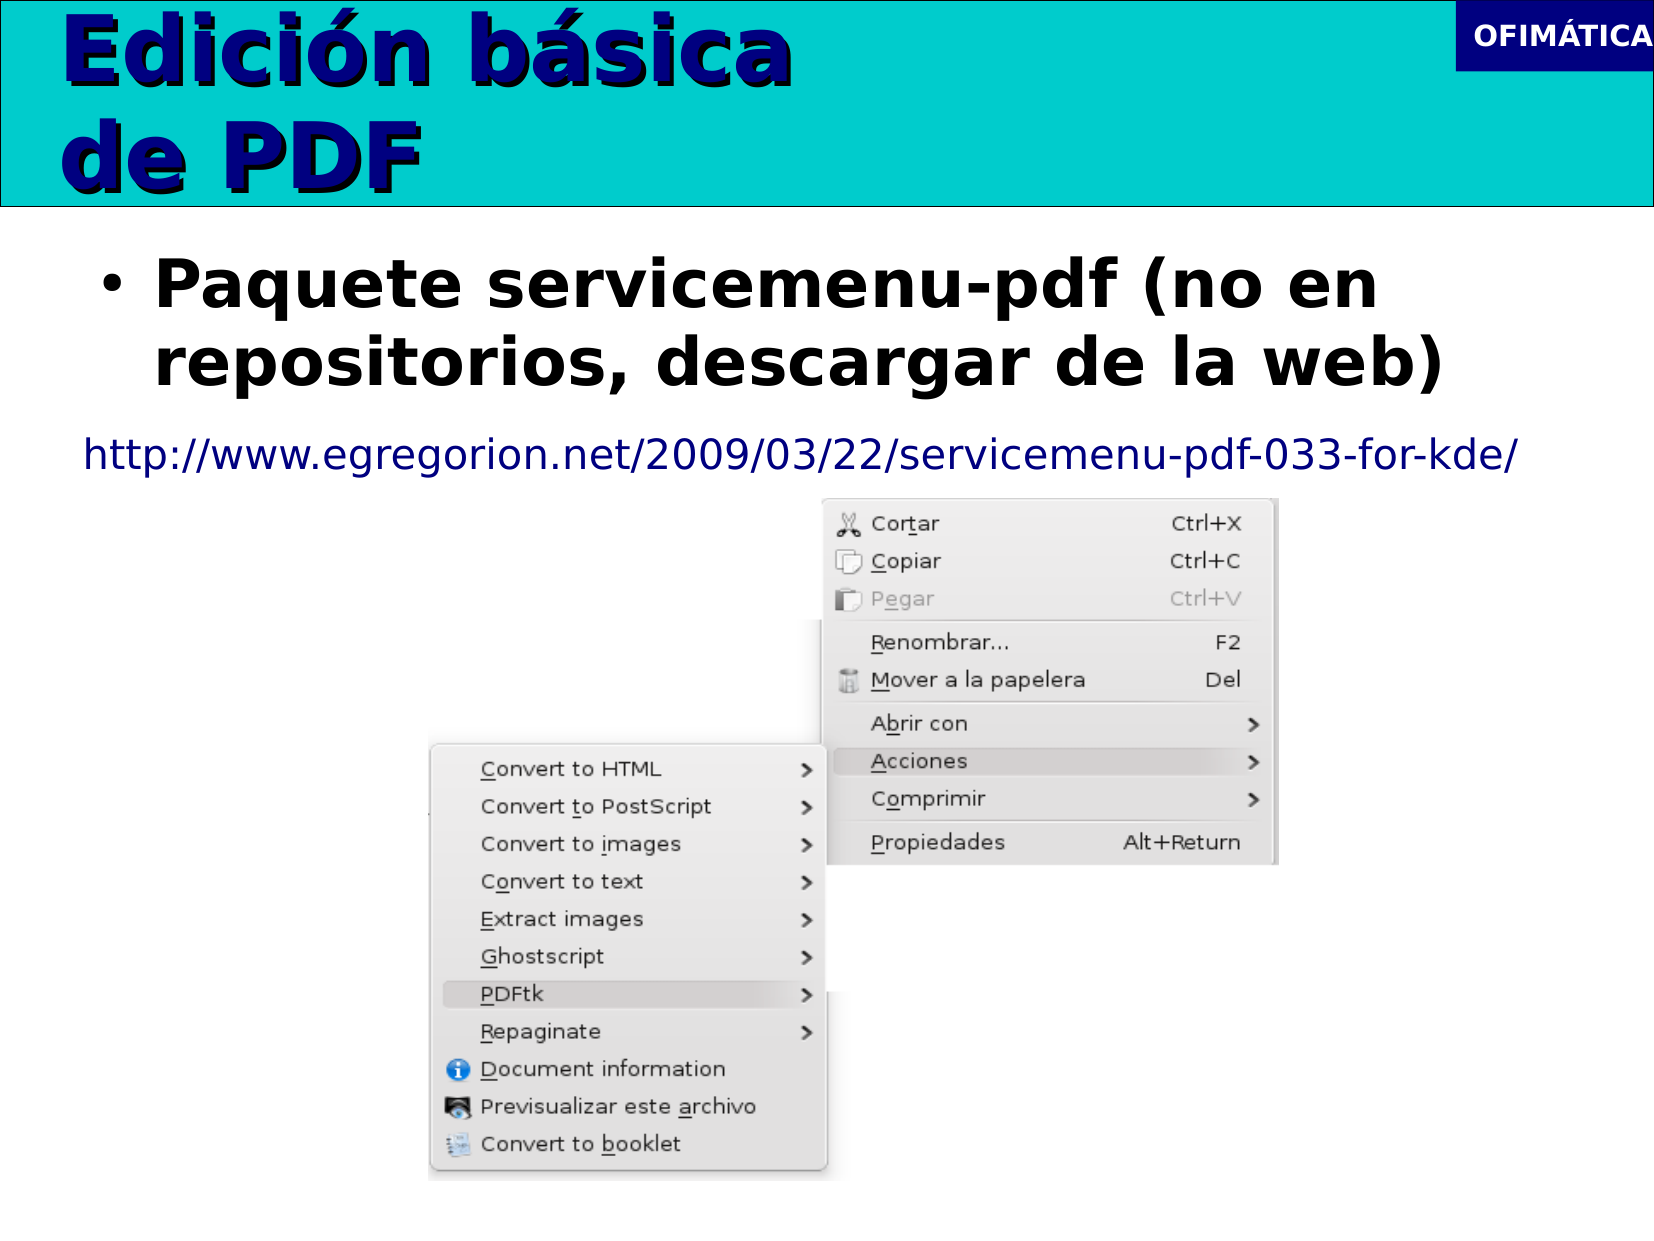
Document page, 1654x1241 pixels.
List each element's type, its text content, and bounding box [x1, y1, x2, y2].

list Paquete servicemenu-pdf (no en repositorios, descargar de la web) http://www.egregorion.net/2009/03/22/servicemenu-pdf-033-for-kde/ [82, 245, 1571, 1094]
text_box OFIMÁTICA [1455, 0, 1654, 72]
picture [428, 498, 1279, 1181]
title Edición básica de PDF [59, 0, 1654, 211]
